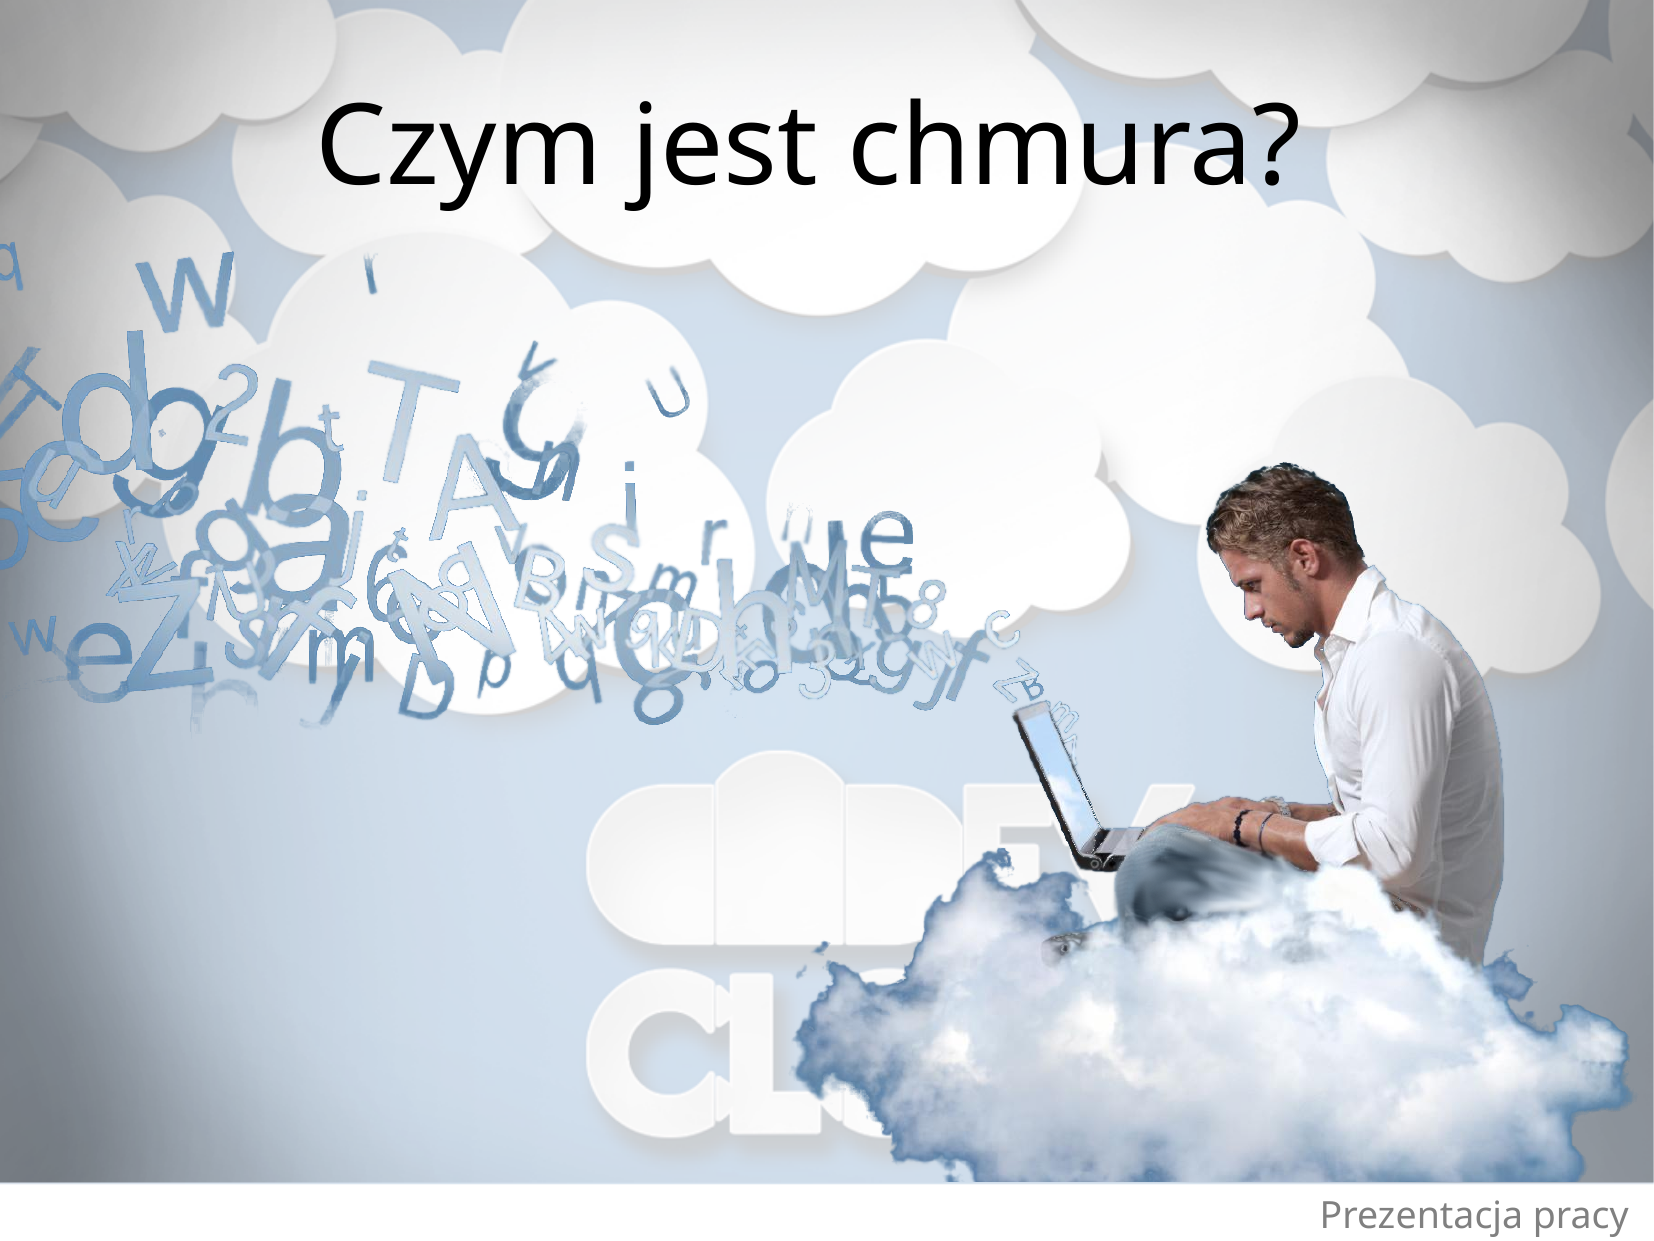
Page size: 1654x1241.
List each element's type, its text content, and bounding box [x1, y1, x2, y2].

text_box Prezentacja pracy dyplomowej [1122, 1182, 1654, 1241]
picture [0, 0, 1654, 1241]
title Czym jest chmura? [47, 37, 1571, 245]
